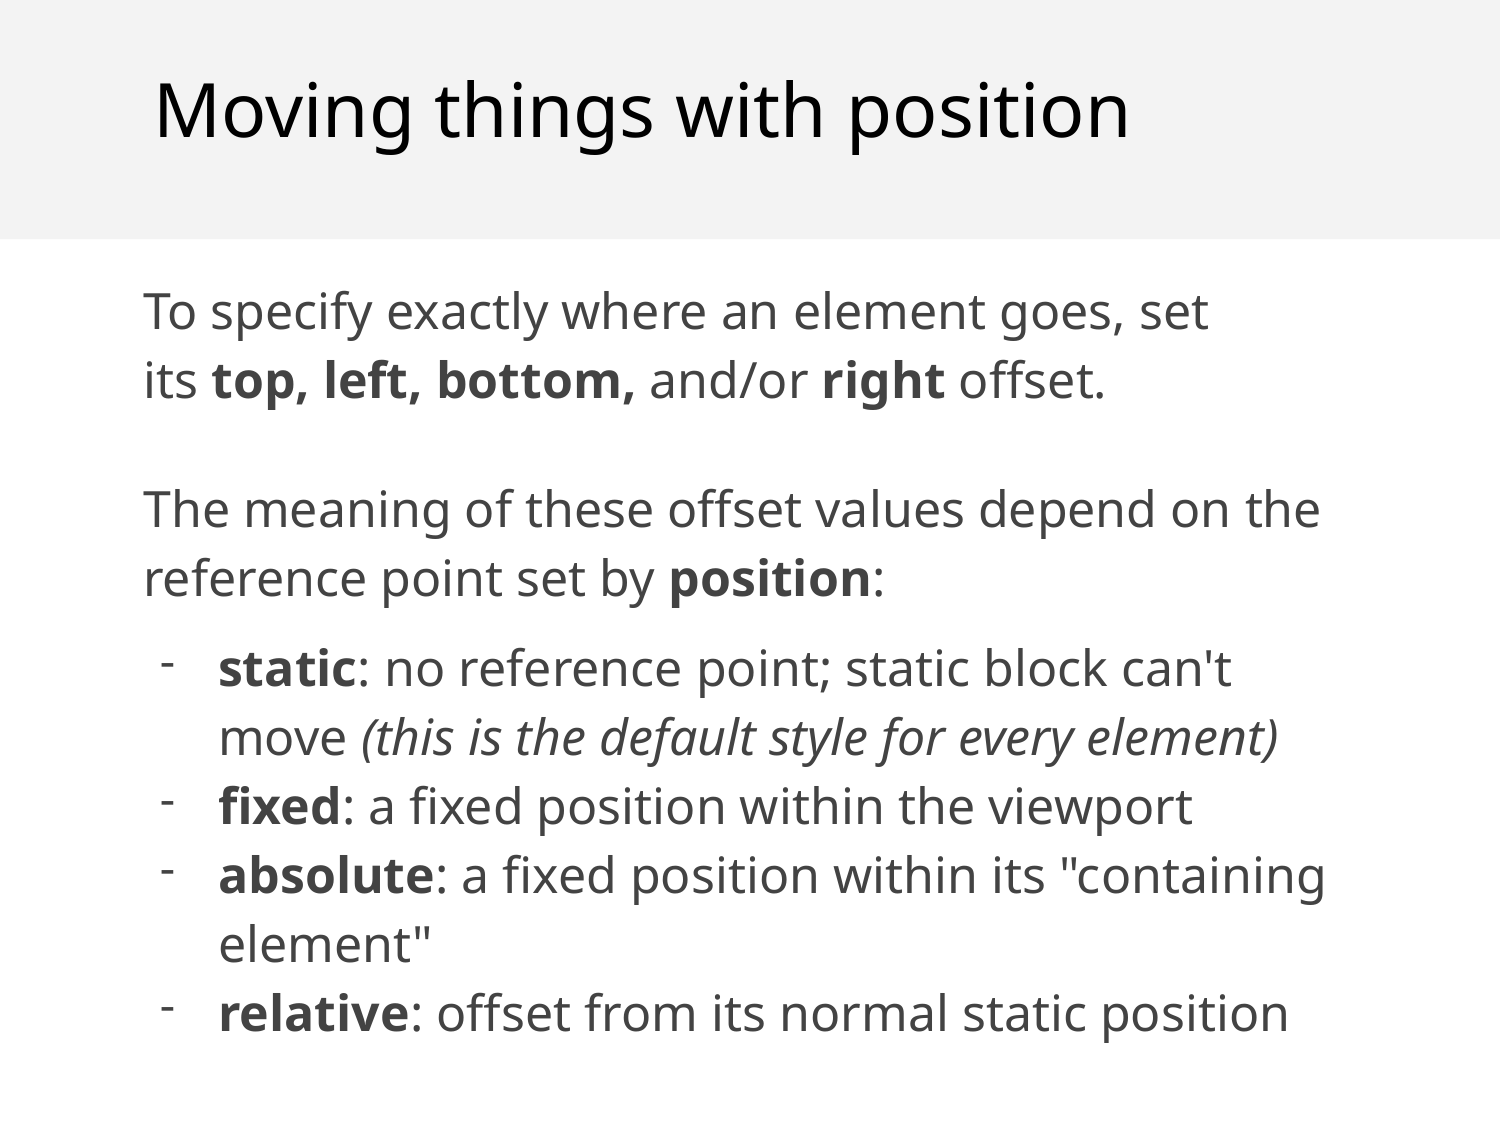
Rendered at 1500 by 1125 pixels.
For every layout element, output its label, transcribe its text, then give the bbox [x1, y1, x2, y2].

title Moving things with position [138, 47, 1382, 173]
list To specify exactly where an element goes, set its top, left, bottom, and/or right offset. The meaning of these offset values depend on the reference point set by position: static: no reference point; static block can't move (this is the default style for every element) fixed: a fixed position within the viewport absolute: a fixed position within its "containing element" relative: offset from its normal static position [128, 255, 1372, 1096]
